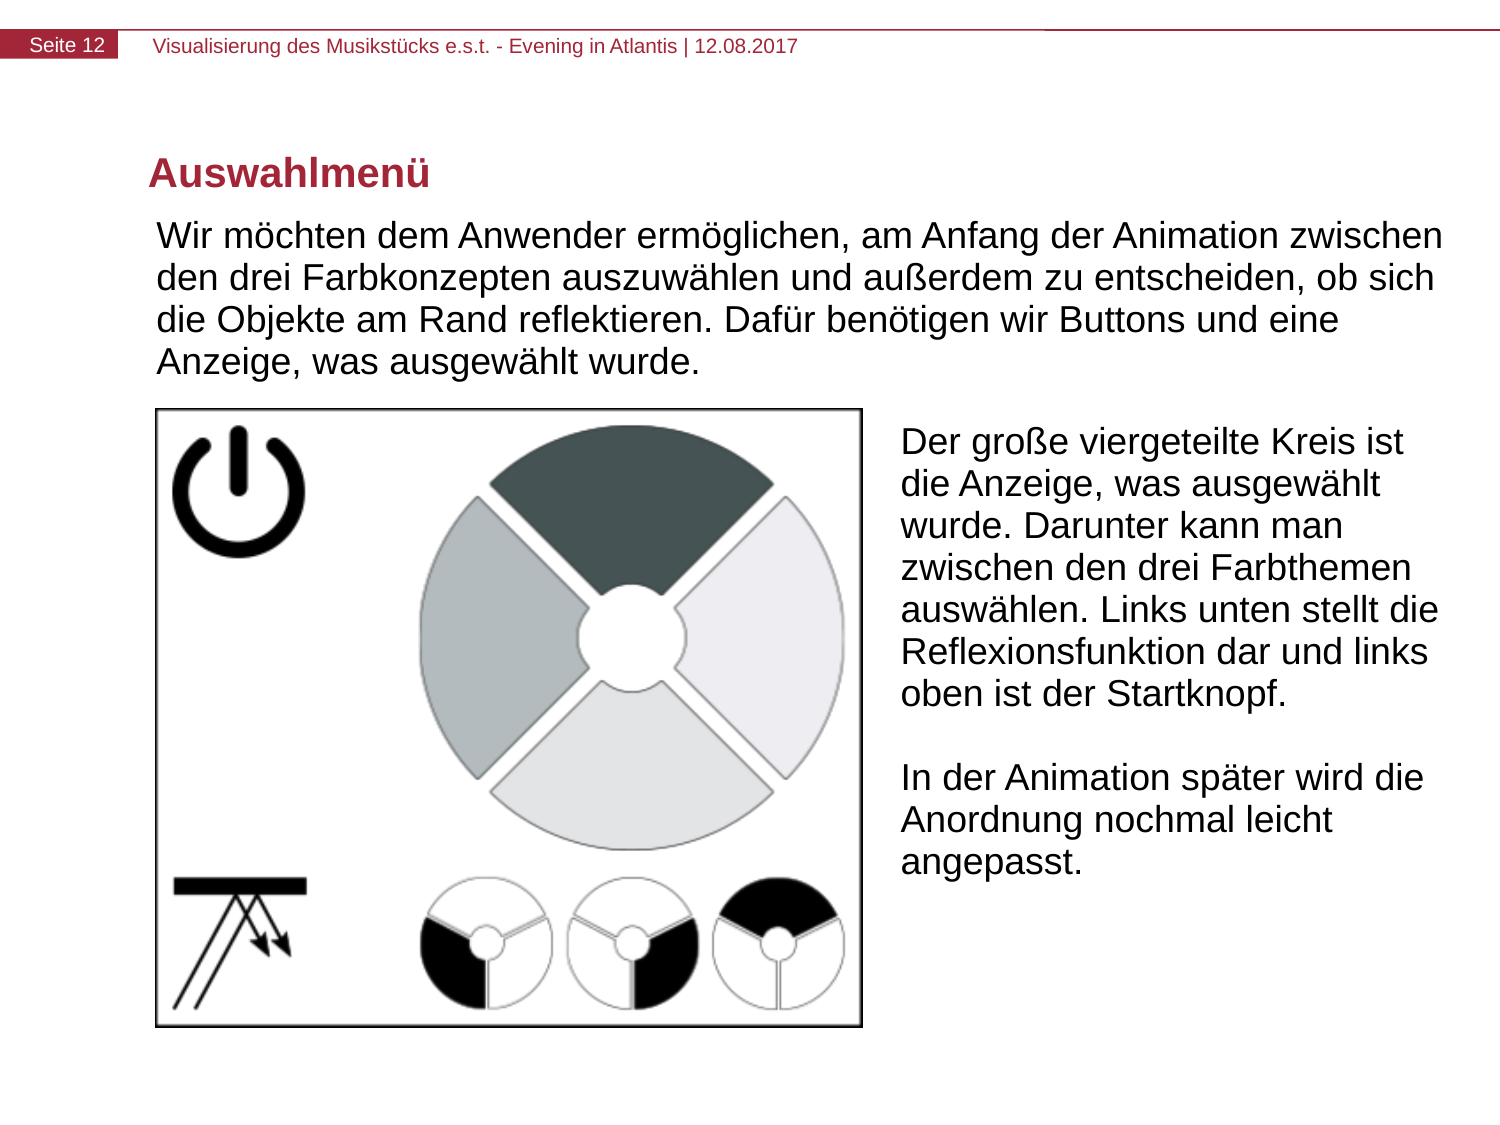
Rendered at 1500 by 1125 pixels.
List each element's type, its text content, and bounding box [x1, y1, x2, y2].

picture [155, 408, 863, 1028]
title Auswahlmenü [132, 116, 1413, 225]
text_box Der große viergeteilte Kreis ist die Anzeige, was ausgewählt wurde. Darunter kann man zwischen den drei Farbthemen auswählen. Links unten stellt die Reflexionsfunktion dar und links oben ist der Startknopf. In der Animation später wird die Anordnung nochmal leicht angepasst. [885, 413, 1465, 891]
text_box Wir möchten dem Anwender ermöglichen, am Anfang der Animation zwischen den drei Farbkonzepten auszuwählen und außerdem zu entscheiden, ob sich die Objekte am Rand reflektieren. Dafür benötigen wir Buttons und eine Anzeige, was ausgewählt wurde. [141, 206, 1477, 390]
